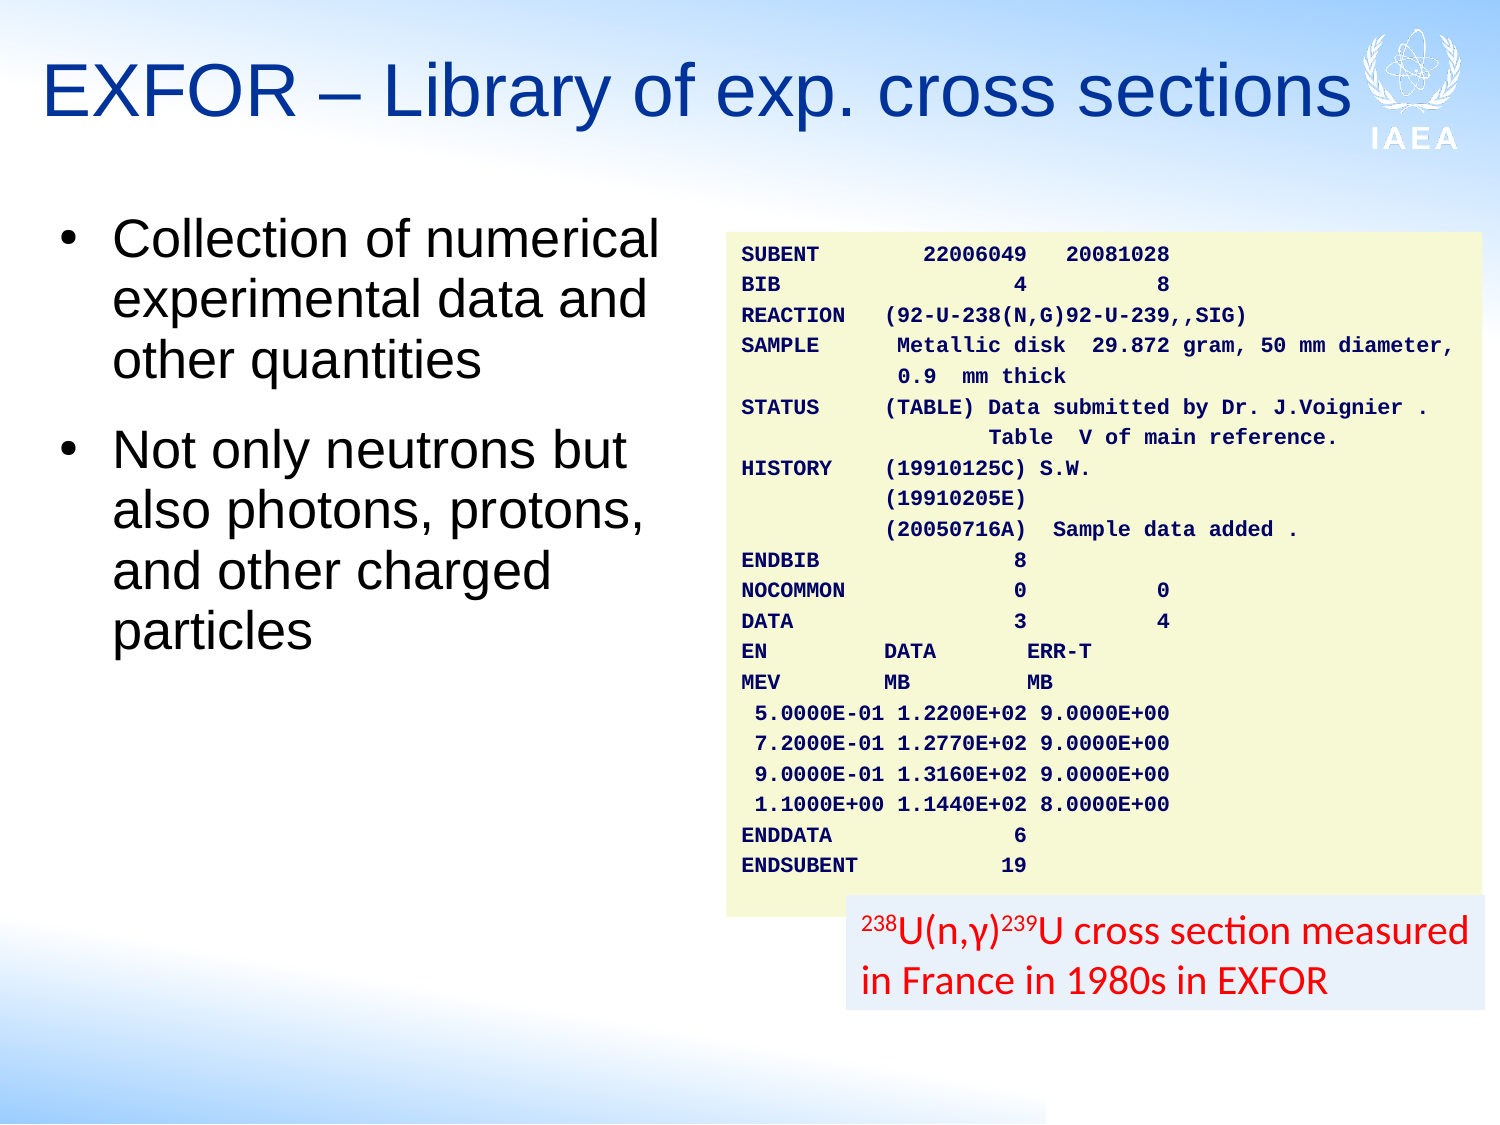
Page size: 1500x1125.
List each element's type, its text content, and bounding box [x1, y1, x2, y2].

list Collection of numerical experimental data and other quantities Not only neutrons but also photons, protons, and other charged particles [41, 208, 703, 1005]
text_box 238U(n,γ)239U cross section measured in France in 1980s in EXFOR [846, 895, 1486, 1011]
title EXFOR – Library of exp. cross sections [41, 5, 1429, 174]
text_box SUBENT 22006049 20081028 BIB 4 8 REACTION (92-U-238(N,G)92-U-239,,SIG) SAMPLE Metallic disk 29.872 gram, 50 mm diameter, 0.9 mm thick STATUS (TABLE) Data submitted by Dr. J.Voignier . Table V of main reference. HISTORY (19910125C) S.W. (19910205E) (20050716A) Sample data added . ENDBIB 8 NOCOMMON 0 0 DATA 3 4 EN DATA ERR-T MEV MB MB 5.0000E-01 1.2200E+02 9.0000E+00 7.2000E-01 1.2770E+02 9.0000E+00 9.0000E-01 1.3160E+02 9.0000E+00 1.1000E+00 1.1440E+02 8.0000E+00 ENDDATA 6 ENDSUBENT 19 [726, 231, 1483, 917]
picture [1429, 29, 1461, 149]
